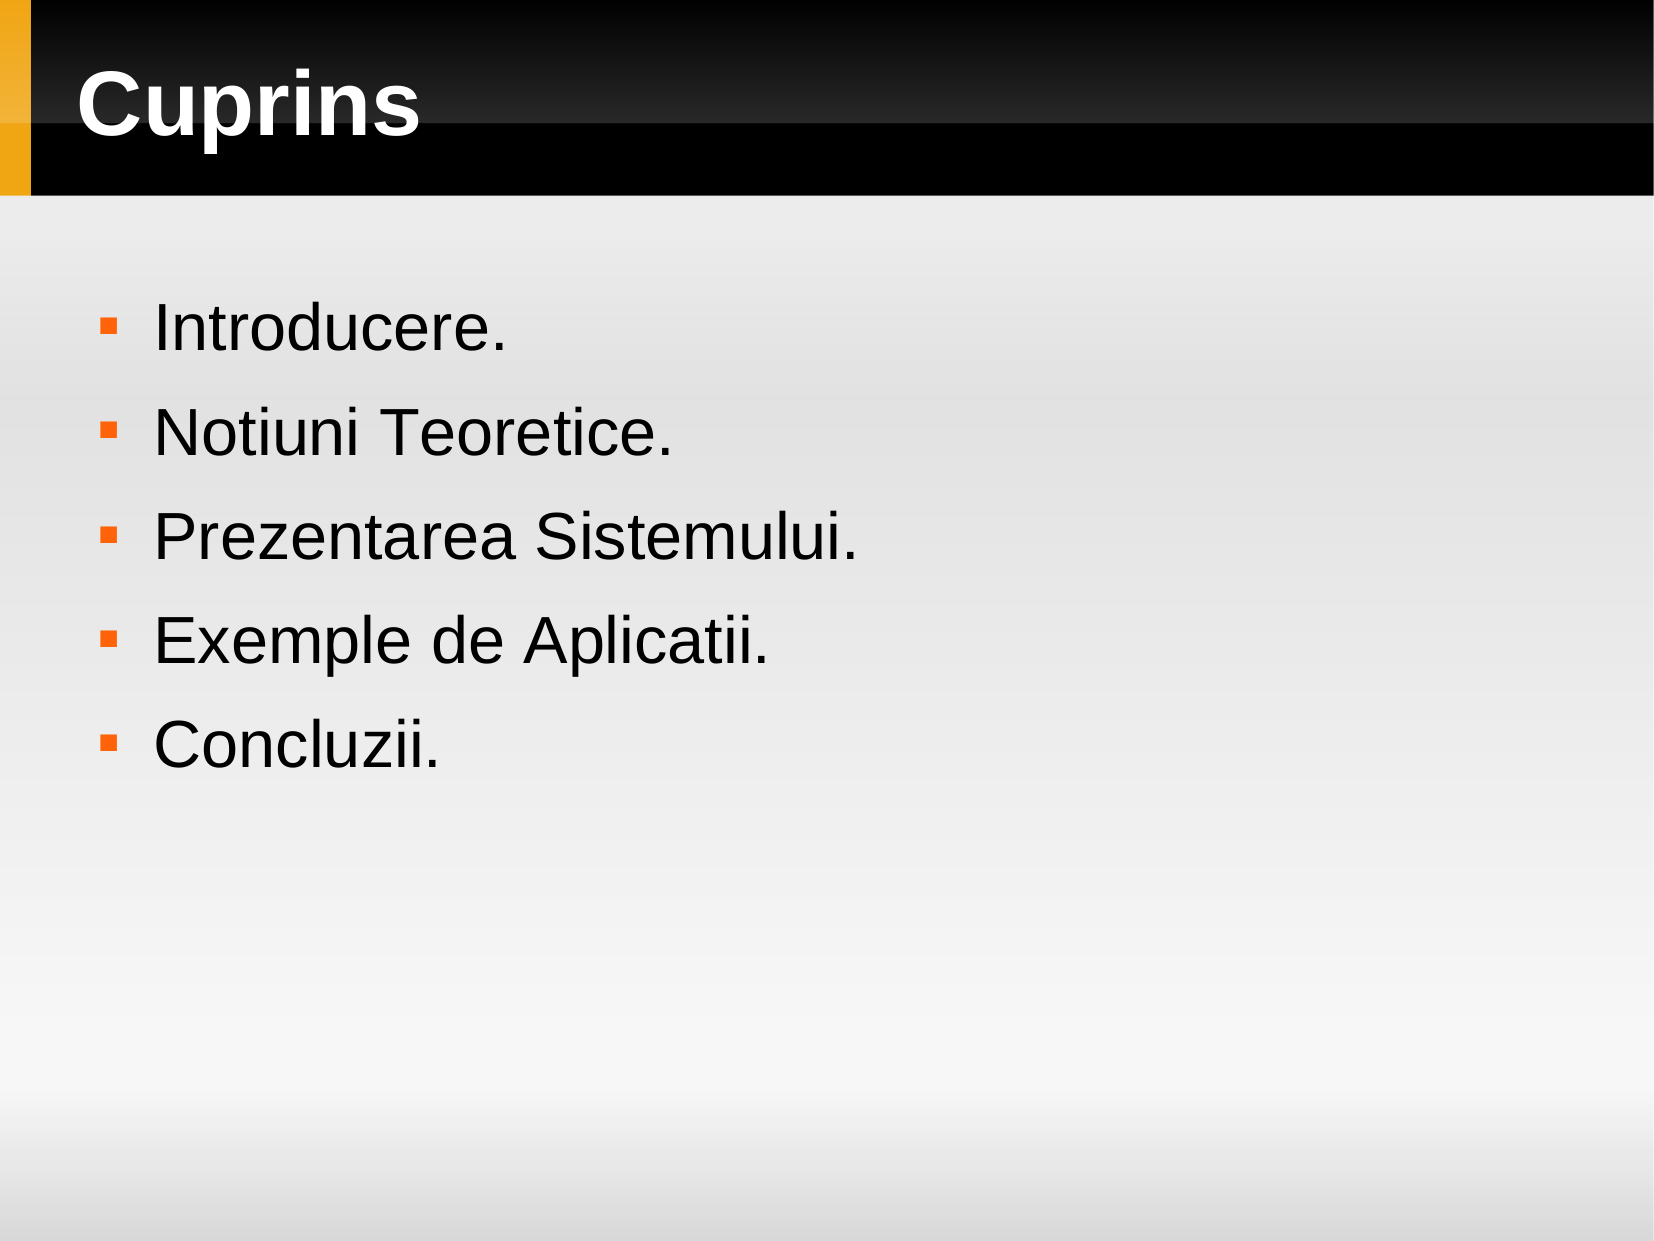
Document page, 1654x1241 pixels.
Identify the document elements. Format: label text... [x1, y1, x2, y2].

title Cuprins [76, 0, 1565, 208]
list Introducere. Notiuni Teoretice. Prezentarea Sistemului. Exemple de Aplicatii. Concluzii. [82, 290, 1571, 1094]
picture [0, 0, 1654, 1241]
